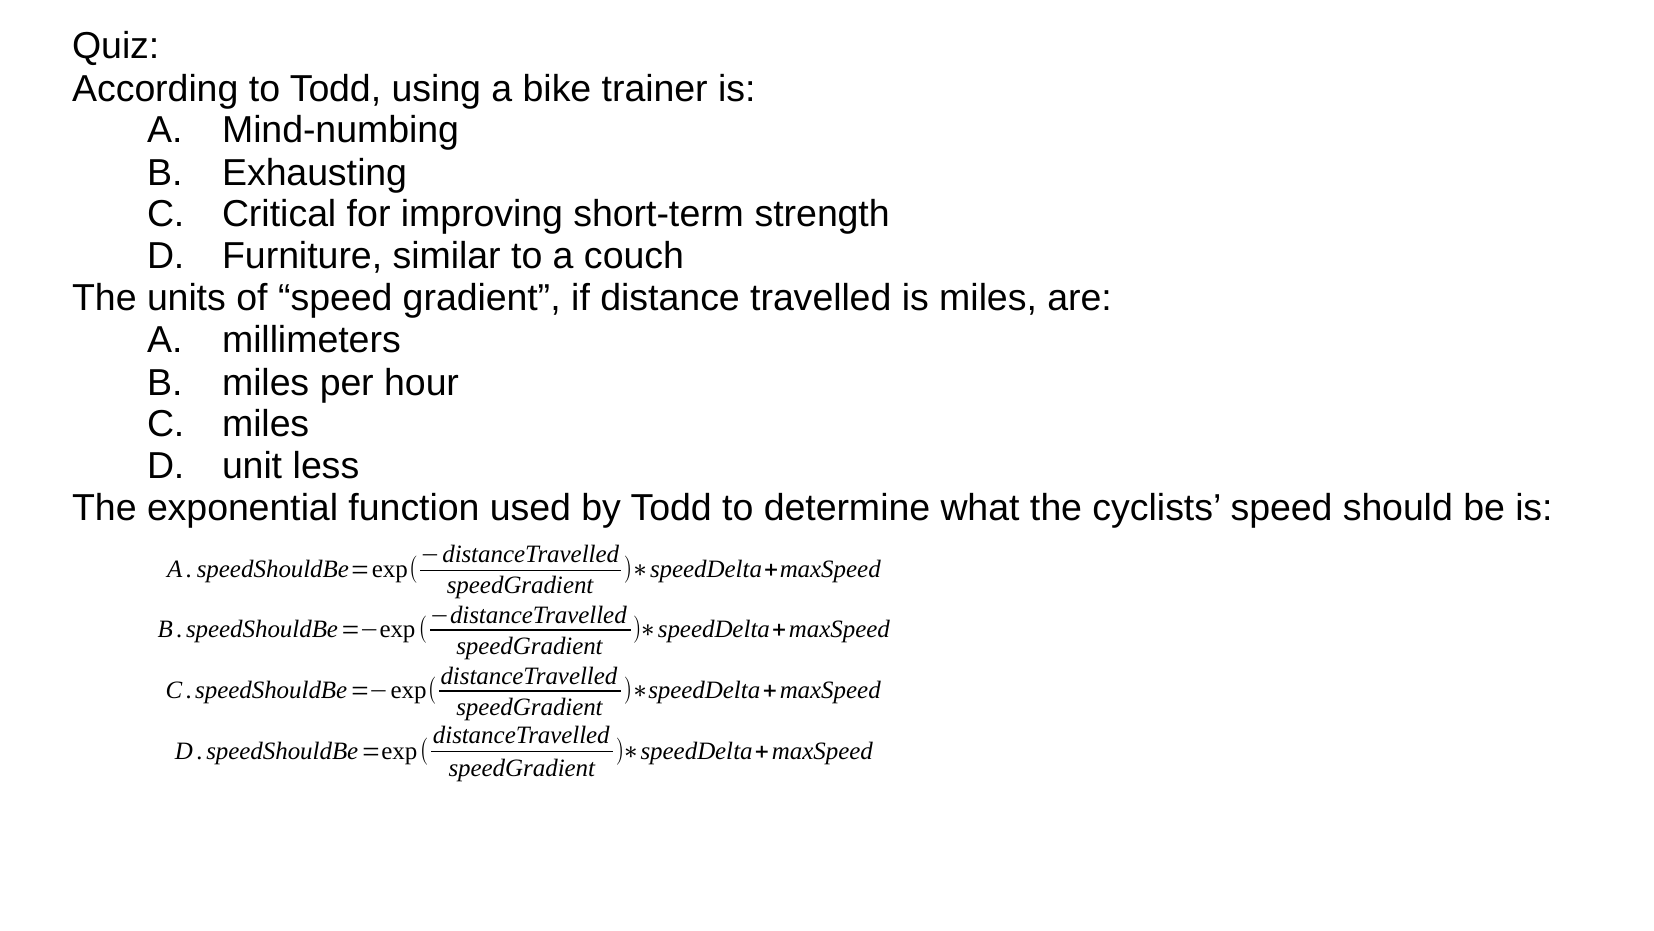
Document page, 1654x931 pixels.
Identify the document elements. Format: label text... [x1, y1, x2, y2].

text_box Quiz: According to Todd, using a bike trainer is: A. Mind-numbing B. Exhausting C. Critical for improving short-term strength D. Furniture, similar to a couch The units of “speed gradient”, if distance travelled is miles, are: A. millimeters B. miles per hour C. miles D. unit less The exponential function used by Todd to determine what the cyclists’ speed should be is: [57, 17, 1633, 579]
chart [150, 540, 898, 811]
